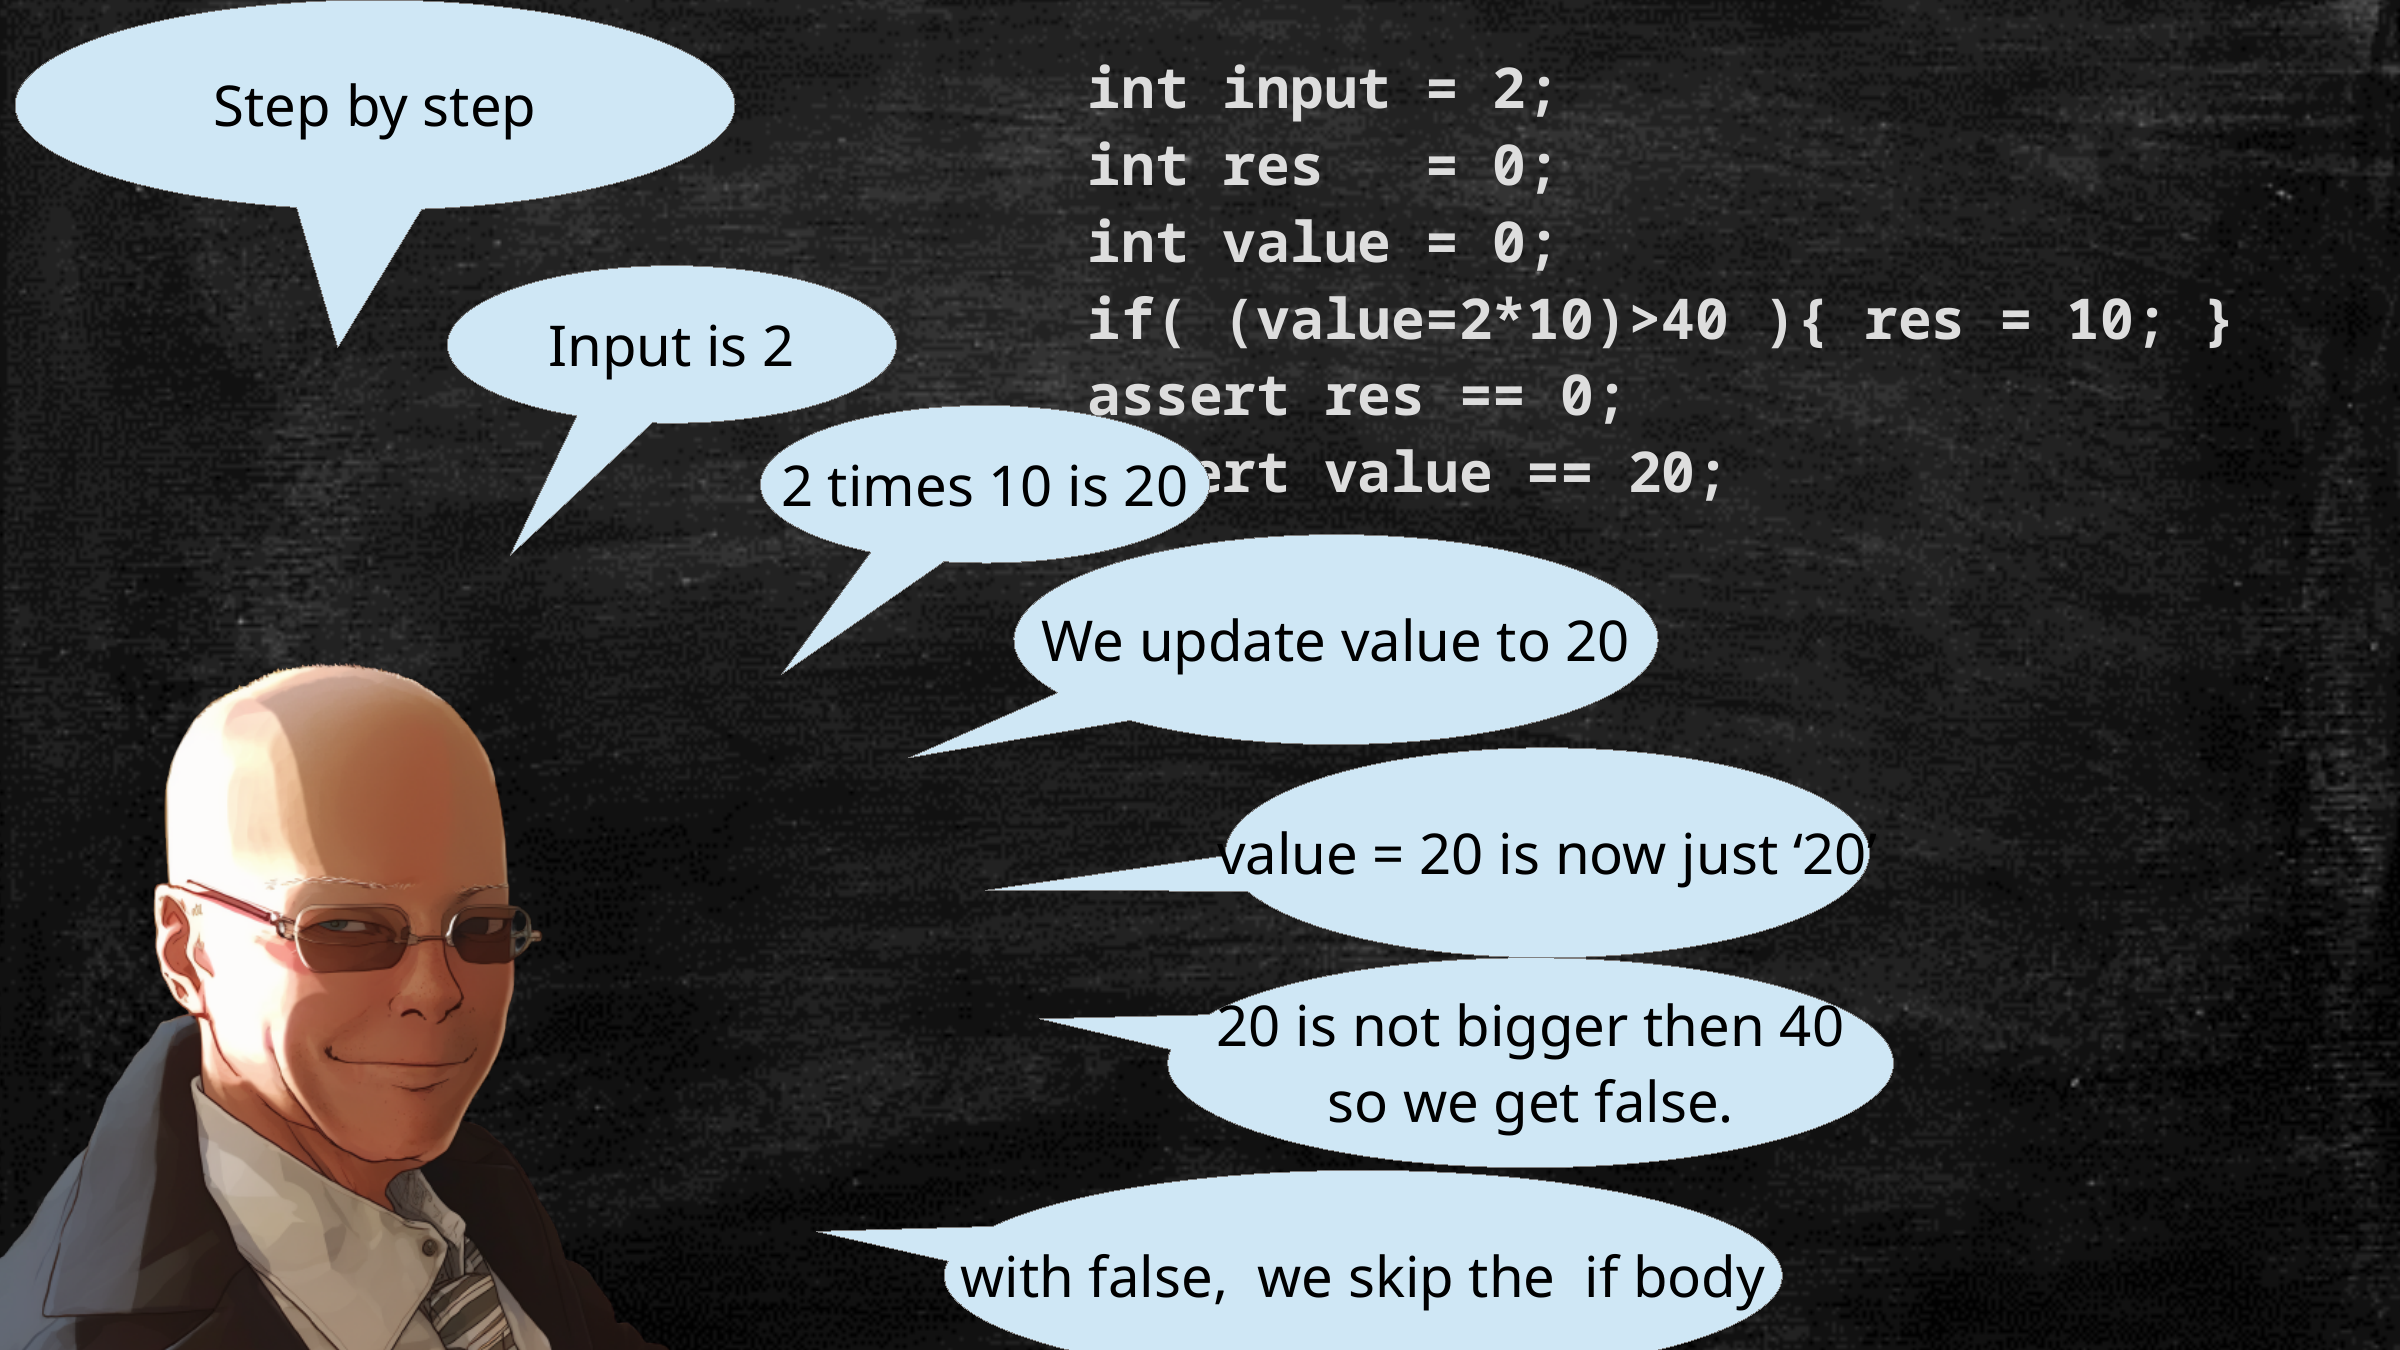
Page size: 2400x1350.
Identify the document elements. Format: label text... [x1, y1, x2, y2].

text_box value = 20 is now just ‘20’ [985, 747, 1870, 958]
text_box with false, we skip the if body [816, 1170, 1783, 1350]
text_box 2 times 10 is 20 [760, 405, 1210, 675]
text_box Step by step [15, 0, 736, 348]
picture [0, 0, 2400, 1350]
text_box We update value to 20 [908, 534, 1659, 758]
text_box int input = 2; int res = 0; int value = 0; if( (value=2*10)>40 ){ res = 10; } assert res == 0; assert value == 20; [1072, 41, 2400, 822]
text_box Input is 2 [447, 265, 897, 556]
text_box 20 is not bigger then 40 so we get false. [1039, 957, 1894, 1168]
